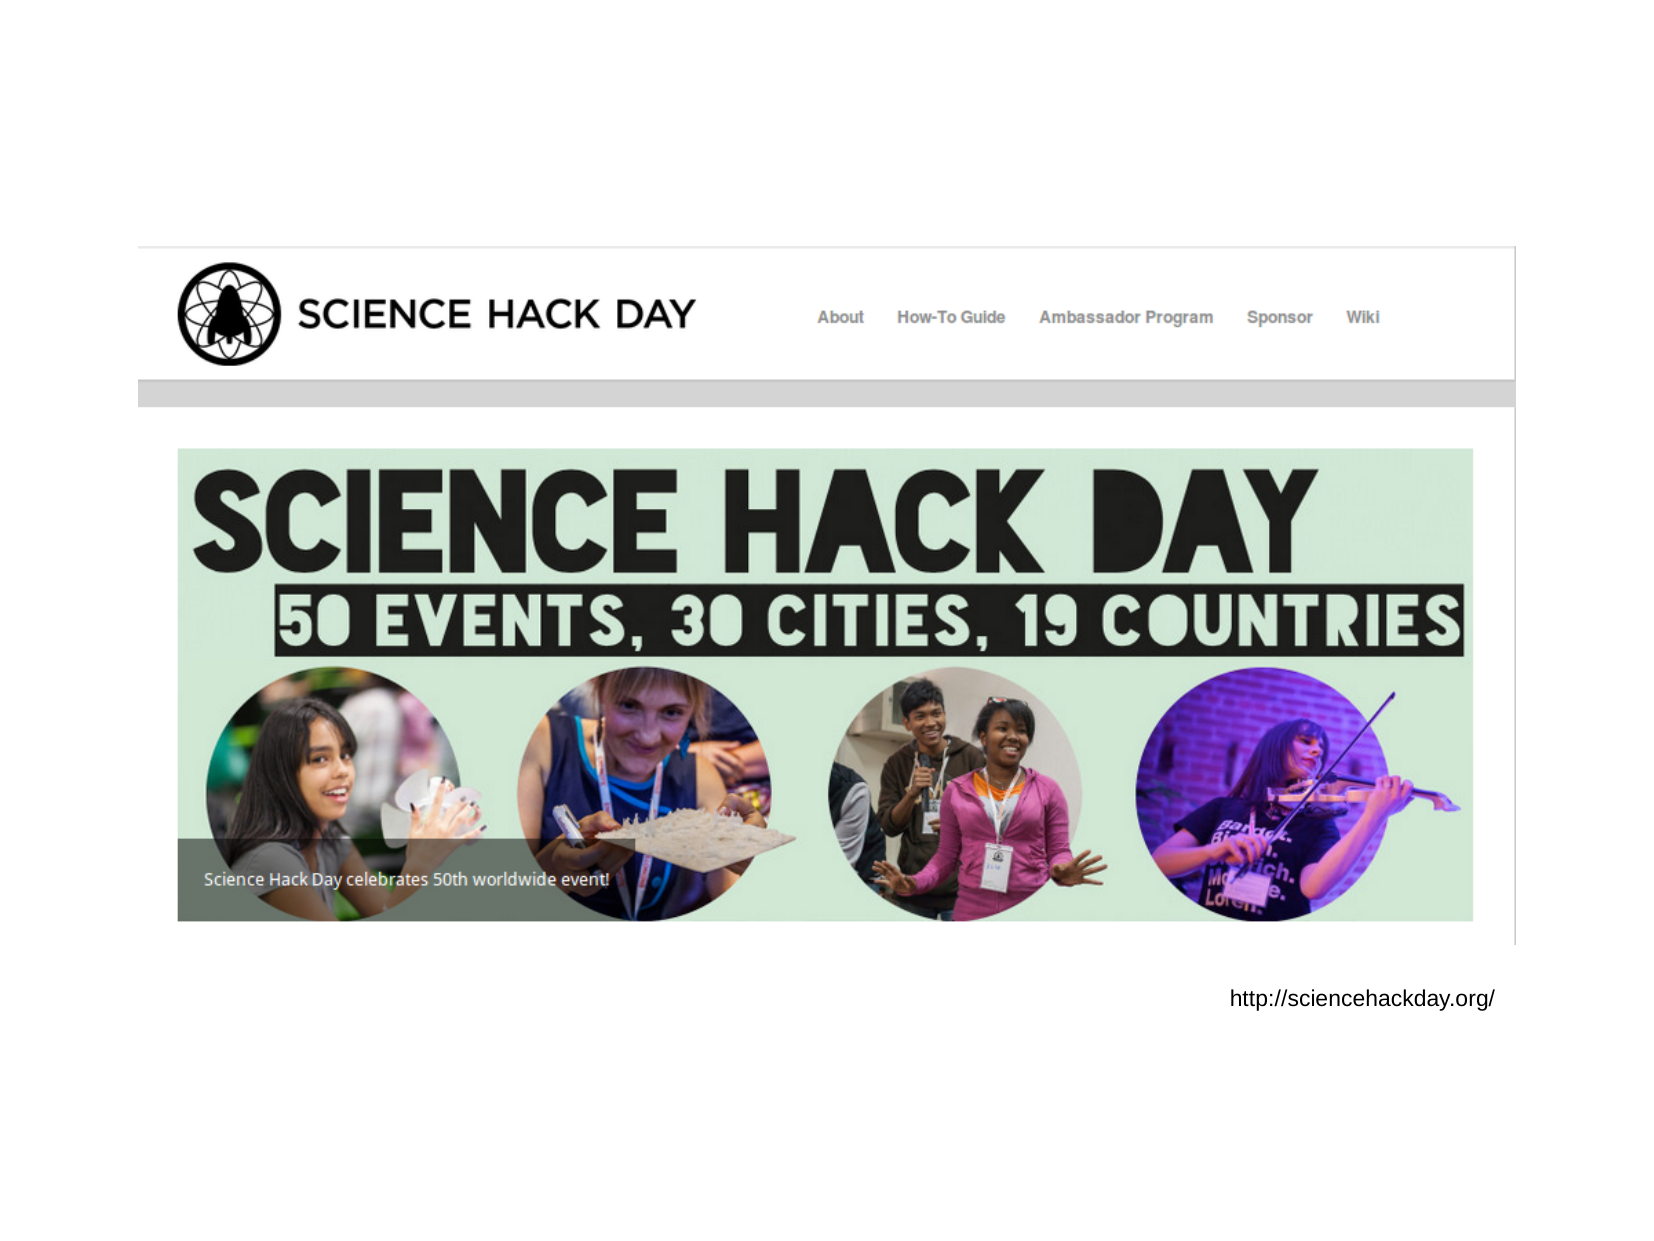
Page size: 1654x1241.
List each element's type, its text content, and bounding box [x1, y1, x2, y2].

picture [138, 246, 1516, 946]
text_box http://sciencehackday.org/ [1215, 978, 1654, 1036]
